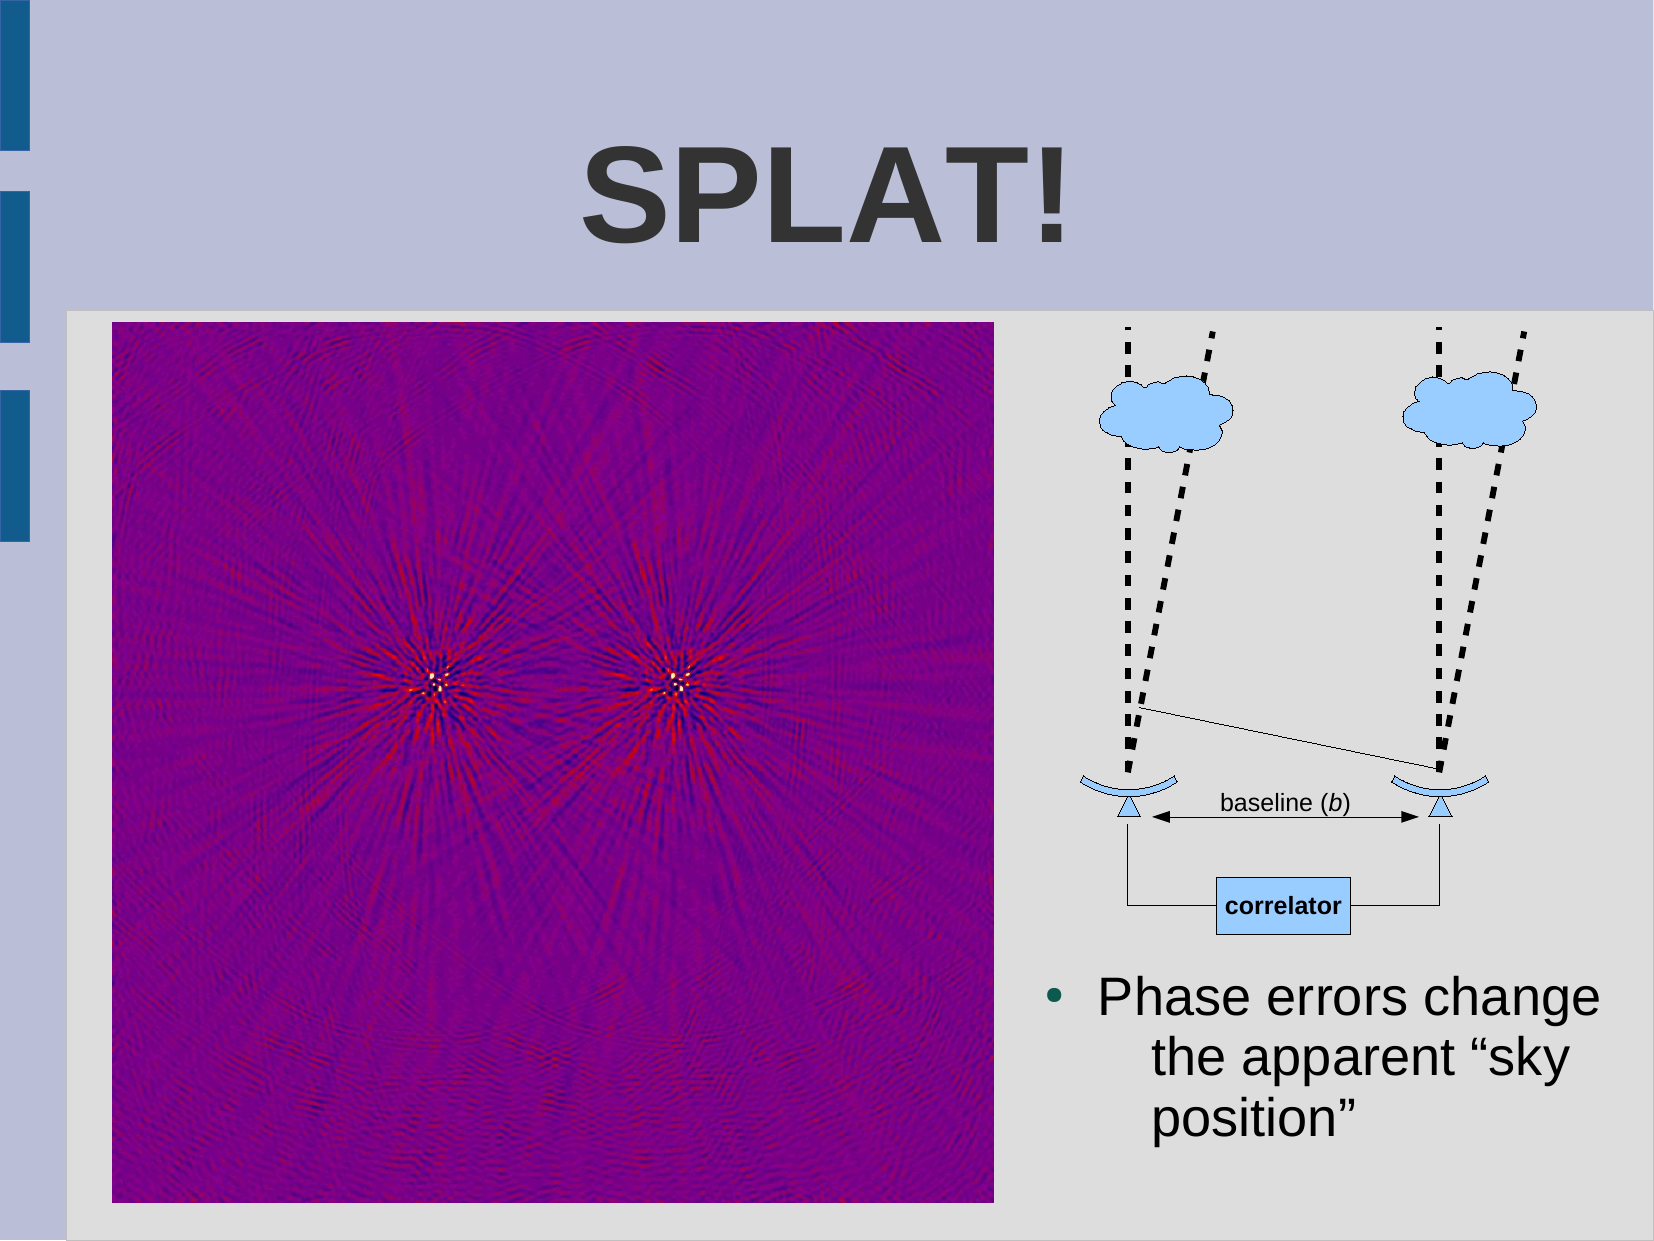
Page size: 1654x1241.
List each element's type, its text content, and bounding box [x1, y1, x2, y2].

text_box [1080, 775, 1178, 817]
picture [112, 322, 994, 1203]
text_box [1391, 775, 1489, 817]
text_box [1402, 371, 1537, 449]
list Phase errors change the apparent “sky position” [1009, 966, 1649, 1197]
title SPLAT! [121, 91, 1534, 299]
text_box [1099, 375, 1234, 453]
text_box correlator [1216, 877, 1351, 935]
